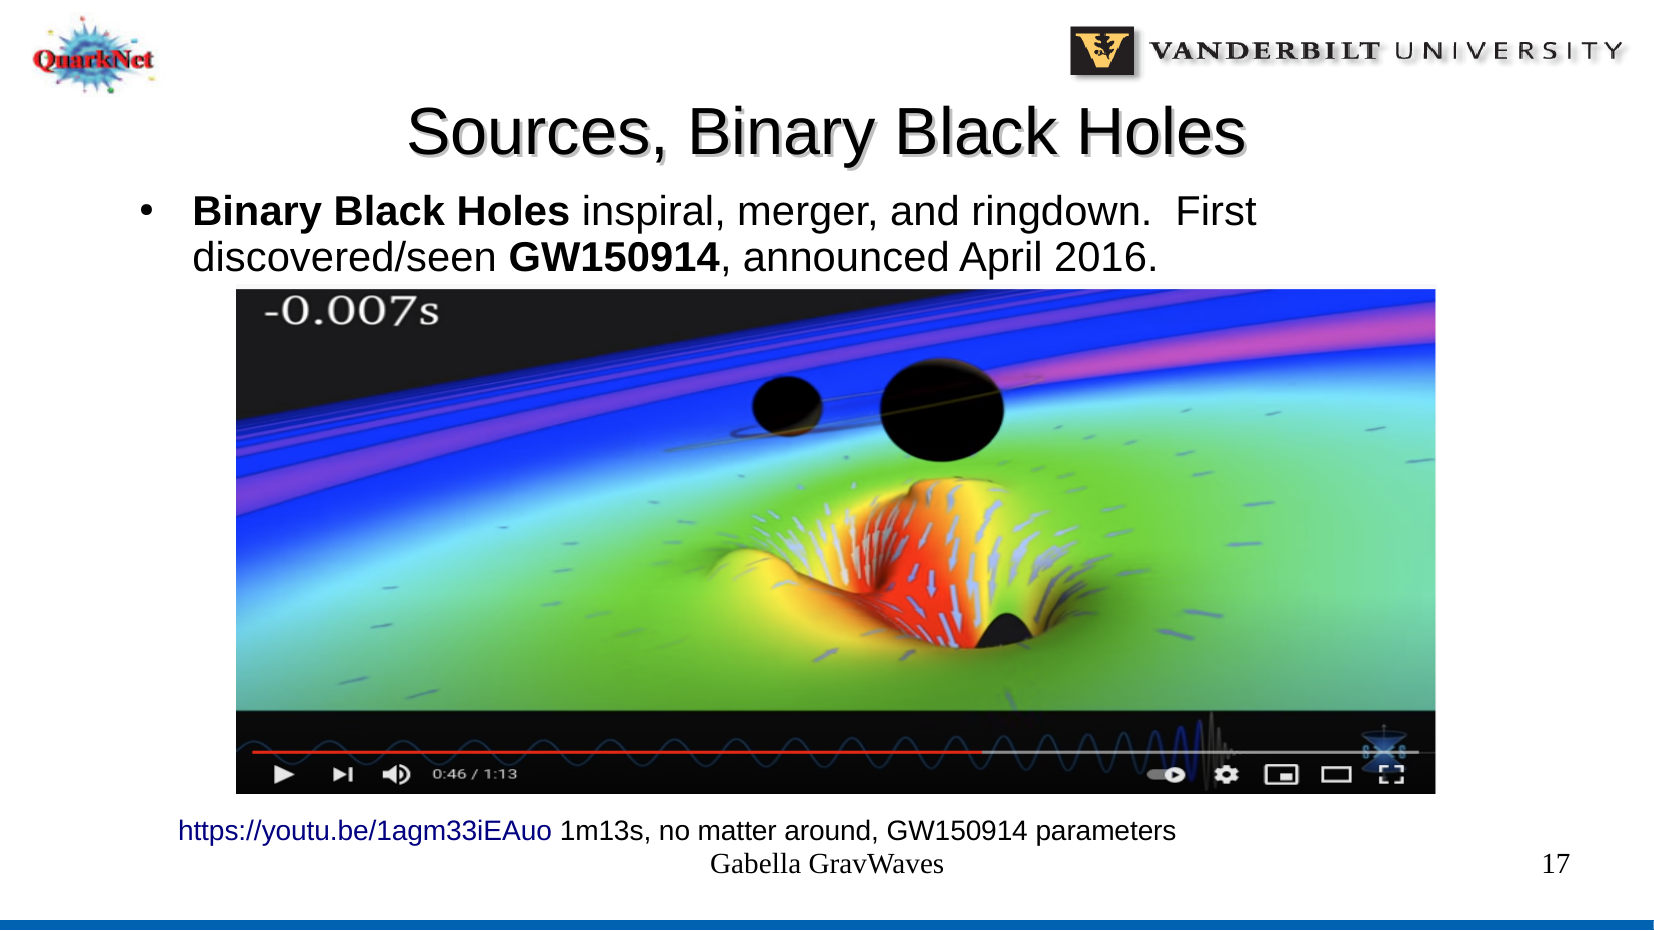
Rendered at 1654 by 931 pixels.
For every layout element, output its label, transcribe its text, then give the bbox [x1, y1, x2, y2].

picture [236, 444, 1437, 794]
title Sources, Binary Black Holes [82, 93, 1571, 169]
text_box https://youtu.be/1agm33iEAuo 1m13s, no matter around, GW150914 parameters [163, 803, 1547, 854]
picture [19, 12, 166, 102]
list Binary Black Holes inspiral, merger, and ringdown. First discovered/seen GW150914, announced April 2016. [121, 187, 1534, 444]
picture [1067, 23, 1638, 86]
